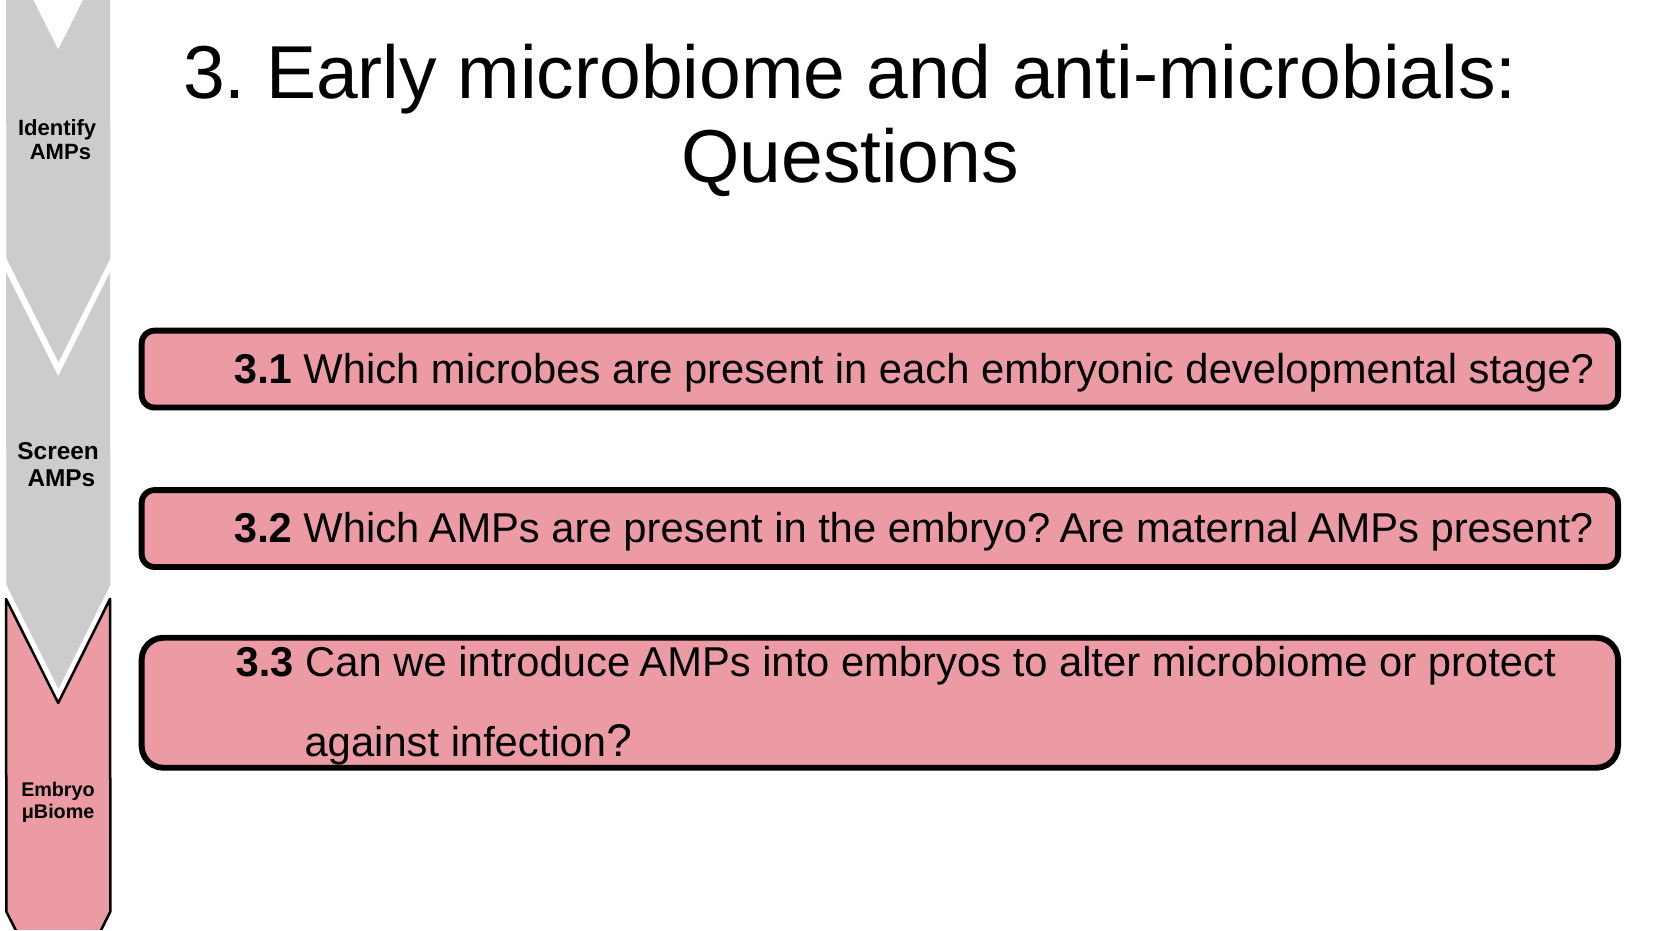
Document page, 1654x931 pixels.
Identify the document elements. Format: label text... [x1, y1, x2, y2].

text_box 3.3 Can we introduce AMPs into embryos to alter microbiome or protect against infection? [141, 637, 1619, 768]
title 3. Early microbiome and anti-microbials: Questions [546, 30, 1595, 199]
picture [0, 0, 546, 931]
text_box 3.1 Which microbes are present in each embryonic developmental stage? [141, 330, 1619, 408]
text_box 3.2 Which AMPs are present in the embryo? Are maternal AMPs present? [141, 490, 1619, 567]
